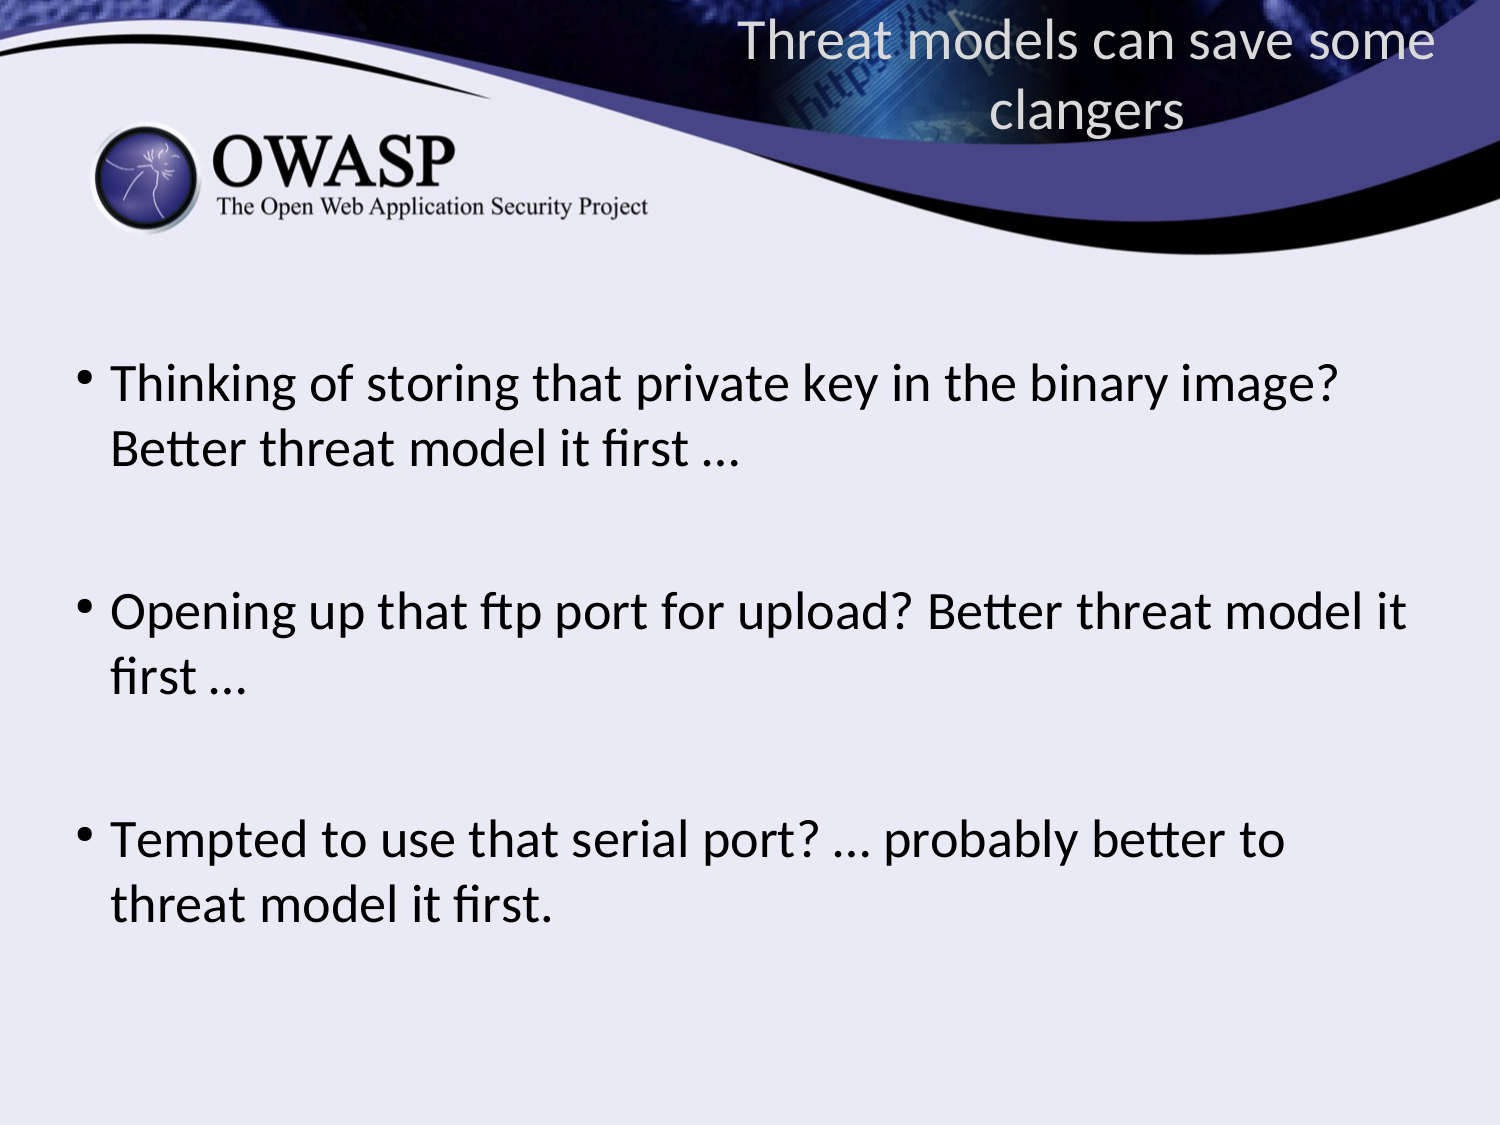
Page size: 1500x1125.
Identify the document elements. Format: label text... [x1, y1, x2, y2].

picture [0, 0, 1500, 1125]
subtitle Thinking of storing that private key in the binary image? Better threat model it first … Opening up that ftp port for upload? Better threat model it first … Tempted to use that serial port? … probably better to threat model it first. [75, 262, 1426, 1018]
title Threat models can save some clangers [699, 0, 1476, 149]
